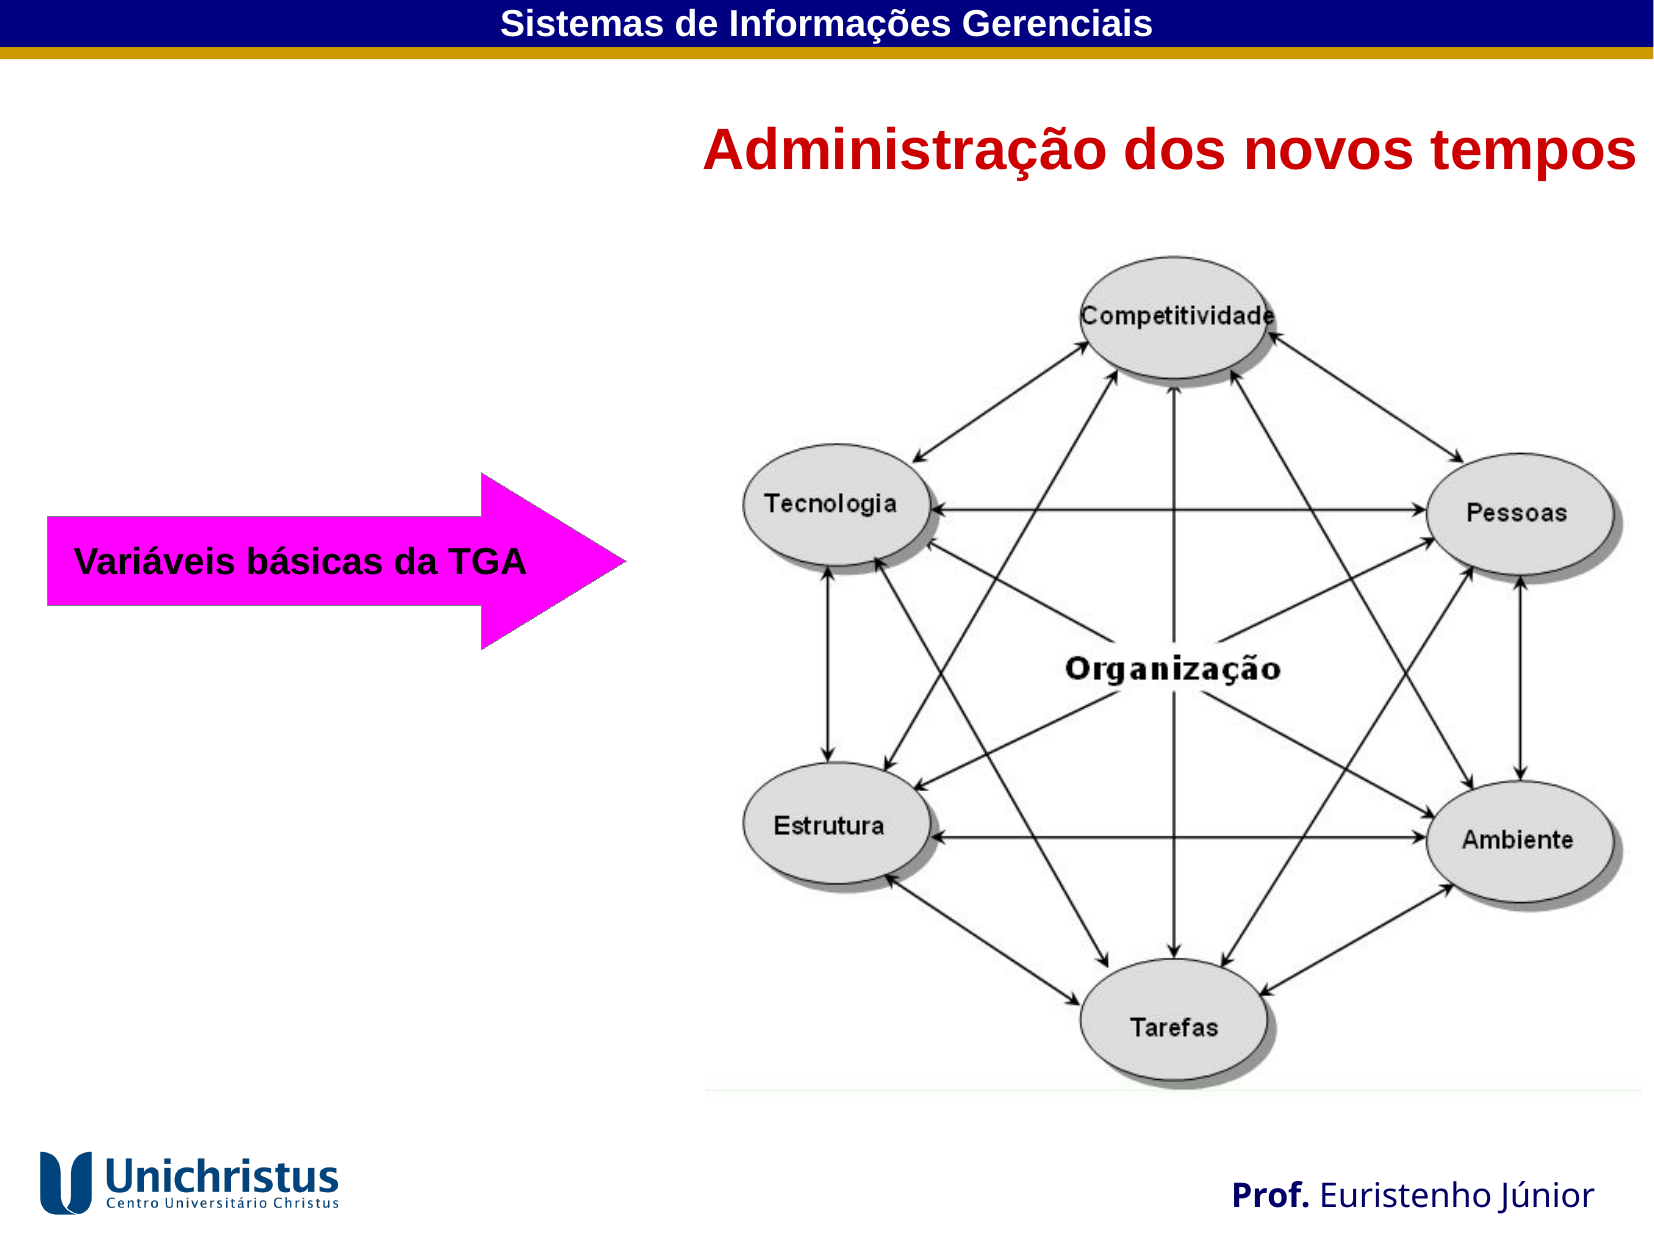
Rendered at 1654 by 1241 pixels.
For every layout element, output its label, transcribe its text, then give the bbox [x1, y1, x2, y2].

picture [35, 1148, 343, 1217]
picture [705, 212, 1642, 1104]
text_box Prof. Euristenho Júnior [1216, 1163, 1654, 1224]
text_box Administração dos novos tempos [687, 109, 1654, 189]
text_box [0, 47, 1654, 60]
text_box Sistemas de Informações Gerenciais [0, 0, 1654, 47]
text_box Variáveis básicas da TGA [47, 472, 627, 650]
